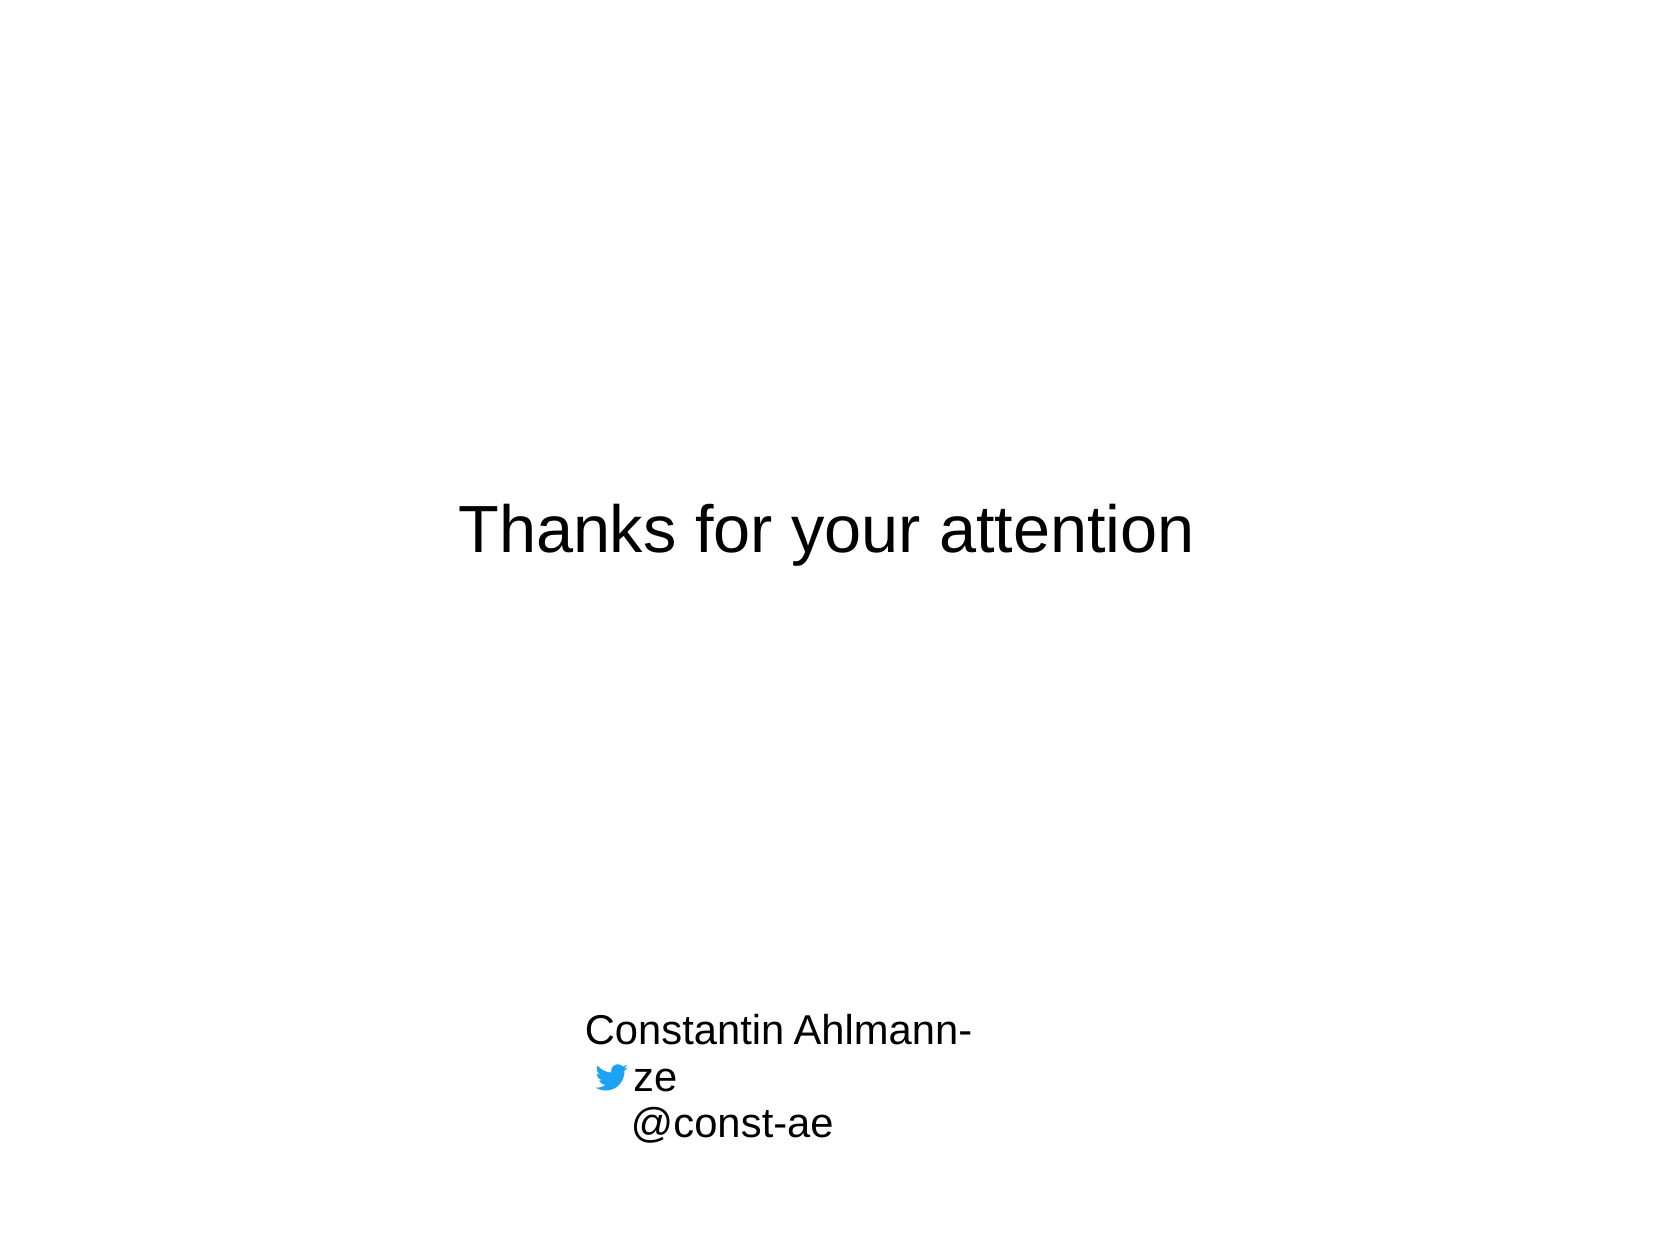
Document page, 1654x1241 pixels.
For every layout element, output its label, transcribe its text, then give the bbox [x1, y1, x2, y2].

picture [587, 1053, 635, 1101]
text_box Constantin Ahlmann-Eltze @const-ae [570, 957, 1080, 1141]
subtitle Thanks for your attention [82, 49, 1571, 1010]
